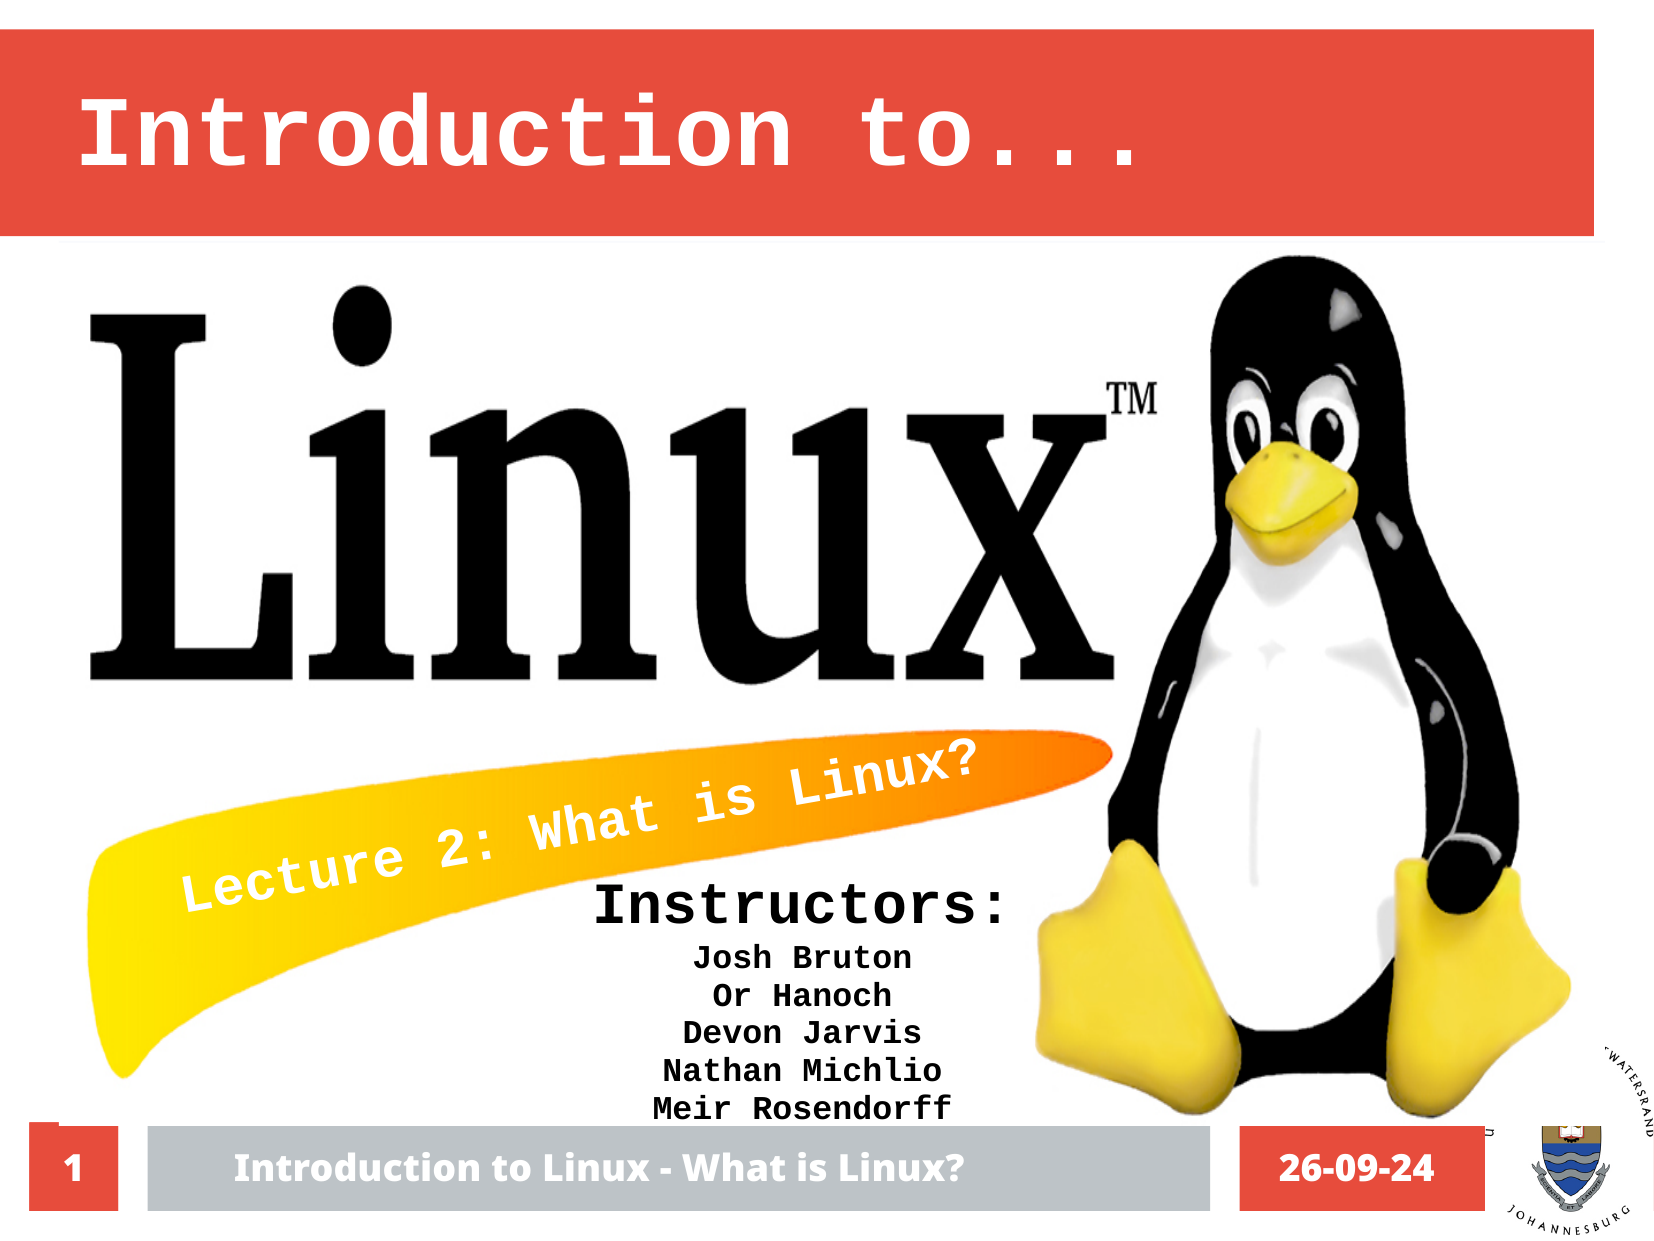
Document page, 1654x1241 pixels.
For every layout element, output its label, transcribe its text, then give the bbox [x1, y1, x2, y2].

text_box Introduction to... [60, 75, 1366, 317]
text_box Instructors: Josh Bruton Or Hanoch Devon Jarvis Nathan Michlio Meir Rosendorff [570, 867, 1036, 1137]
picture [58, 240, 1654, 1235]
text_box Lecture 2: What is Linux? [159, 663, 1322, 1012]
